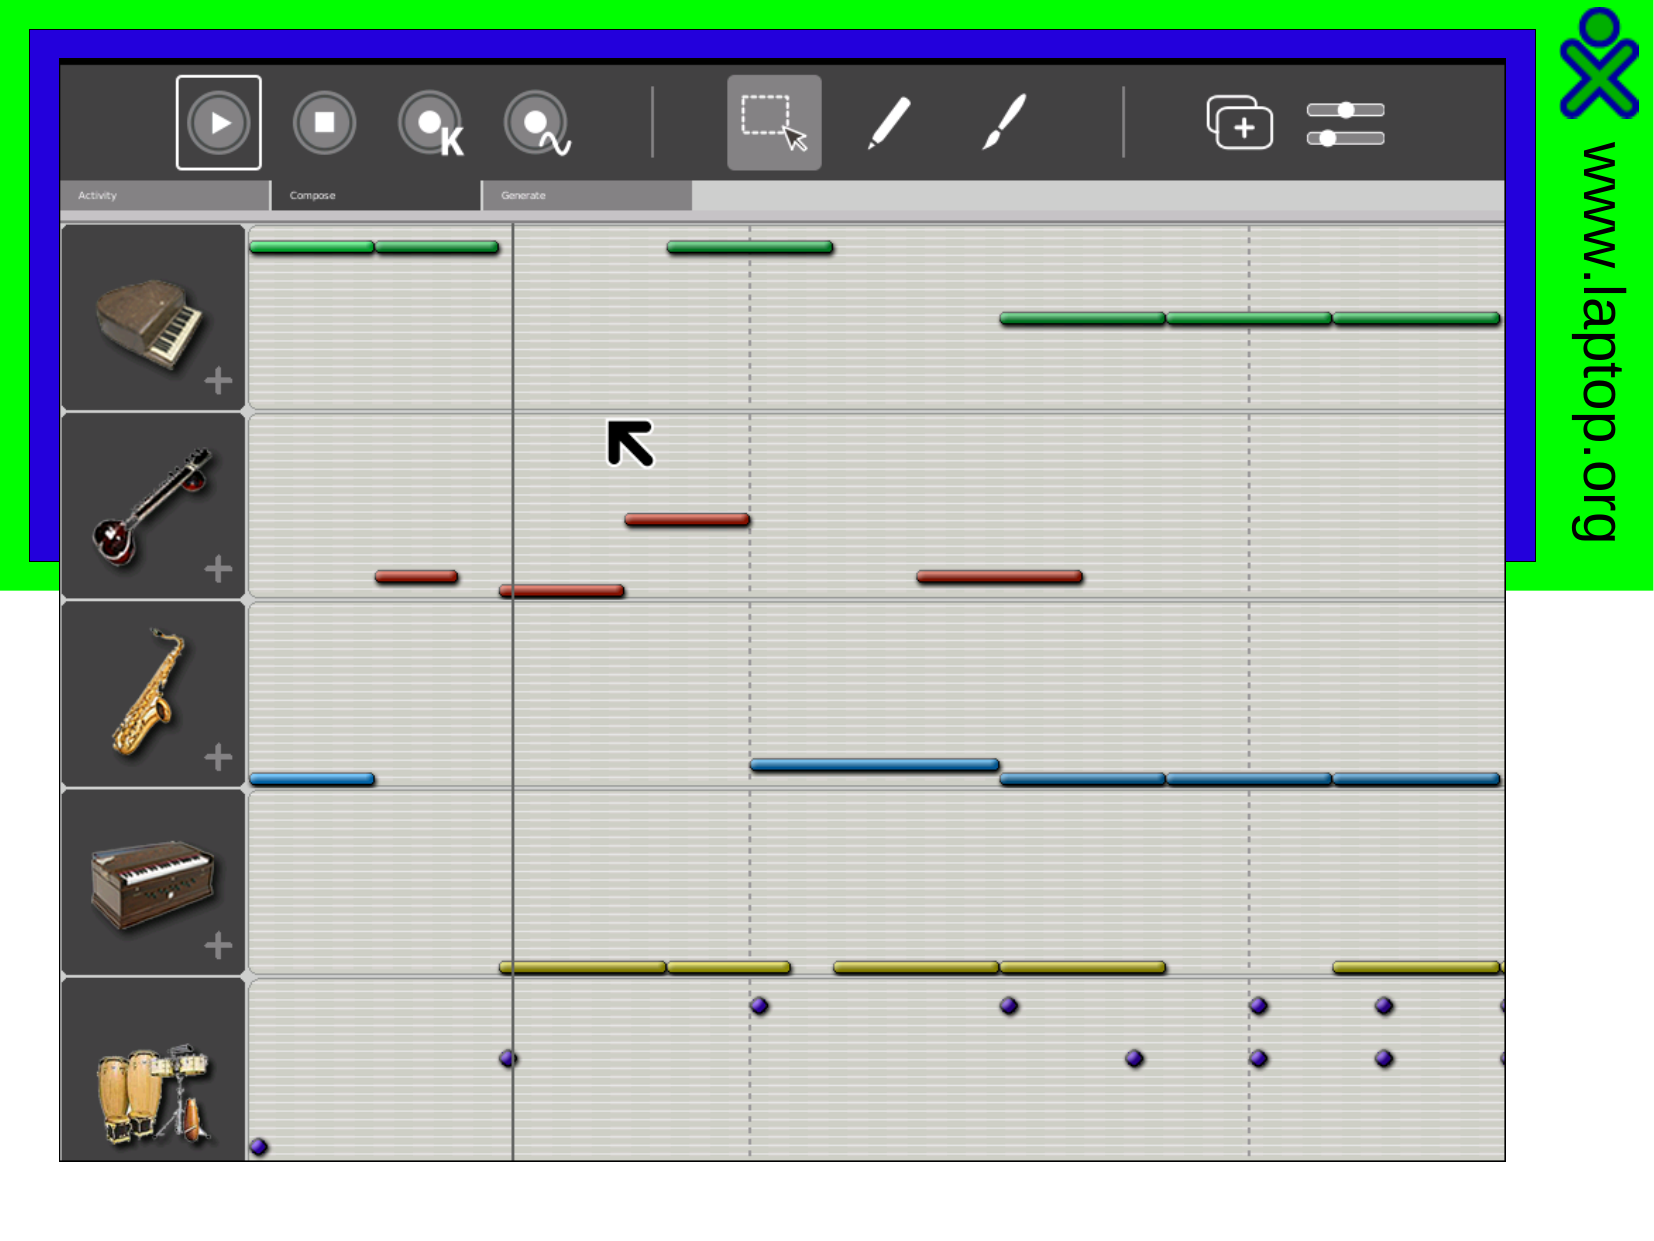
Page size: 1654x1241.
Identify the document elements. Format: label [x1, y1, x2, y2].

picture [59, 58, 1506, 1162]
picture [1559, 7, 1639, 119]
